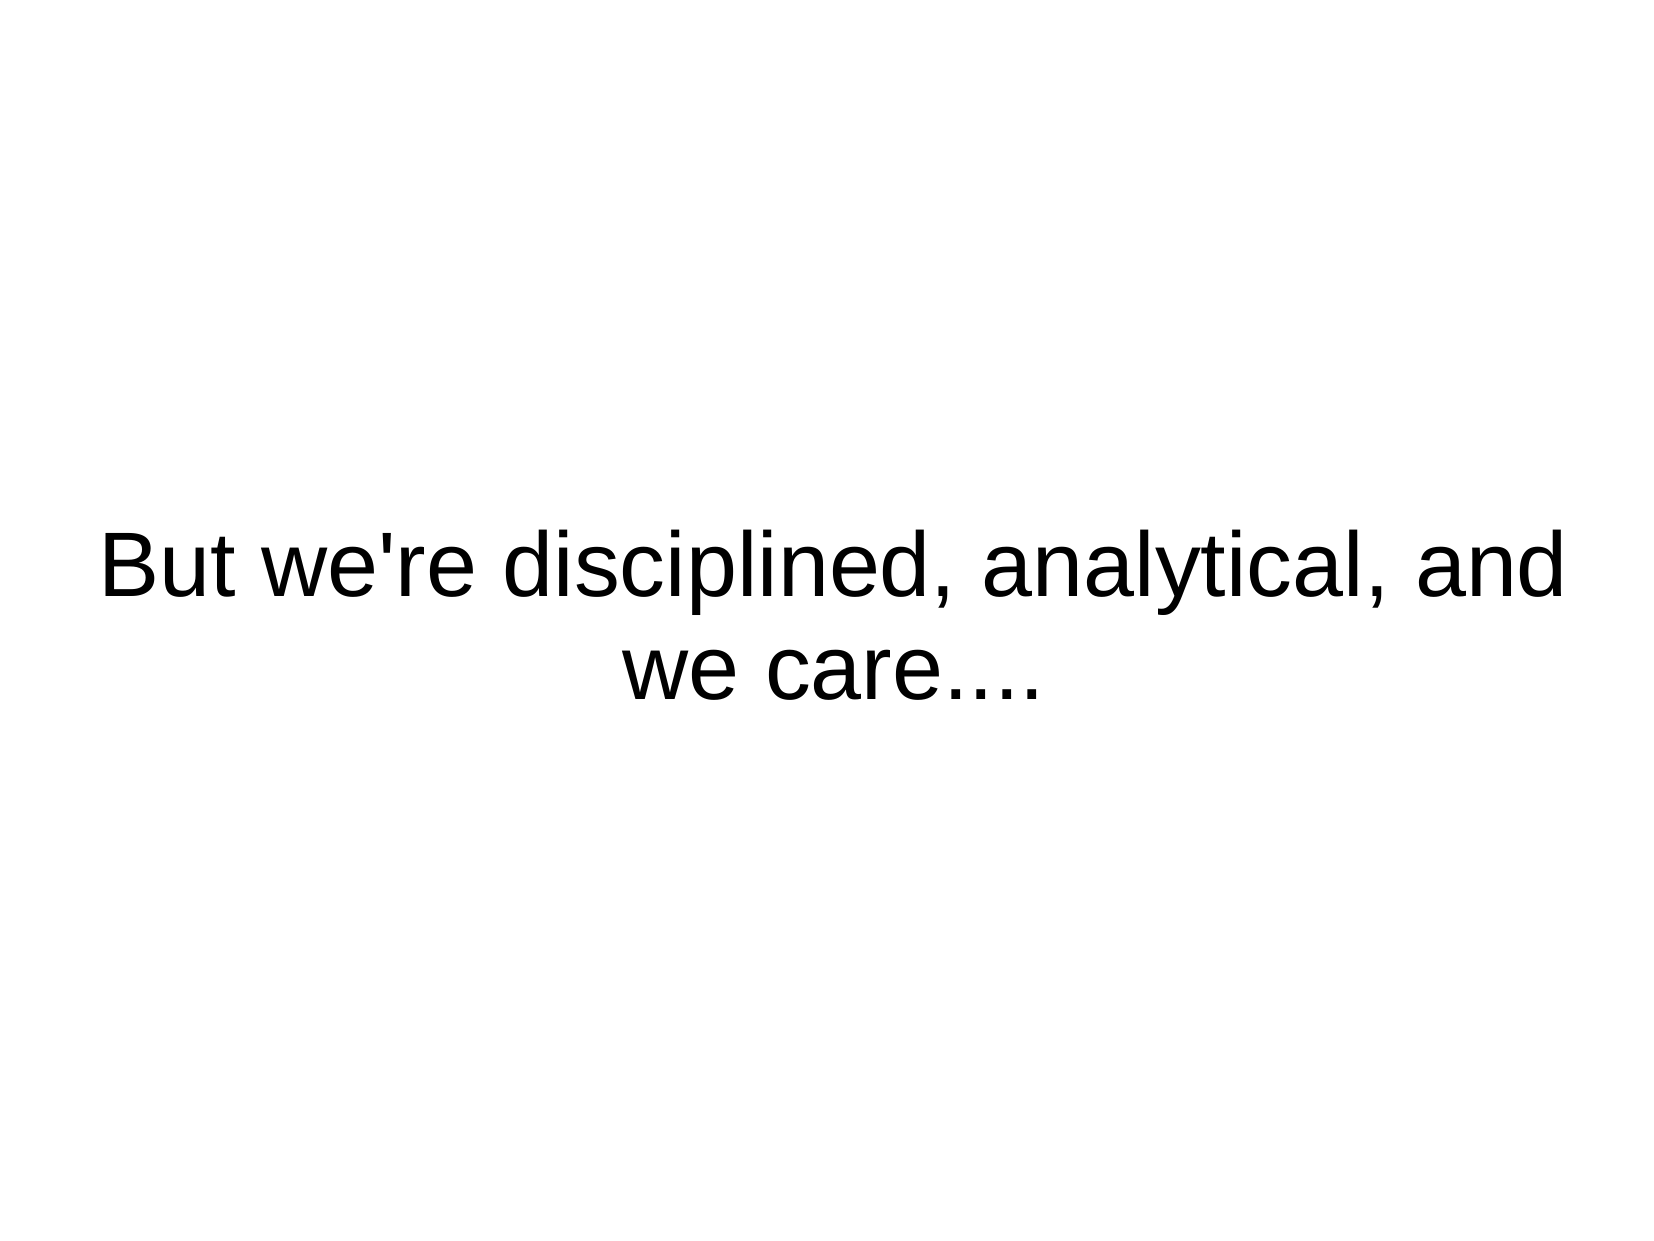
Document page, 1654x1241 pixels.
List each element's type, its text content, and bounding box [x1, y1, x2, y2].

title But we're disciplined, analytical, and we care.... [90, 512, 1579, 721]
